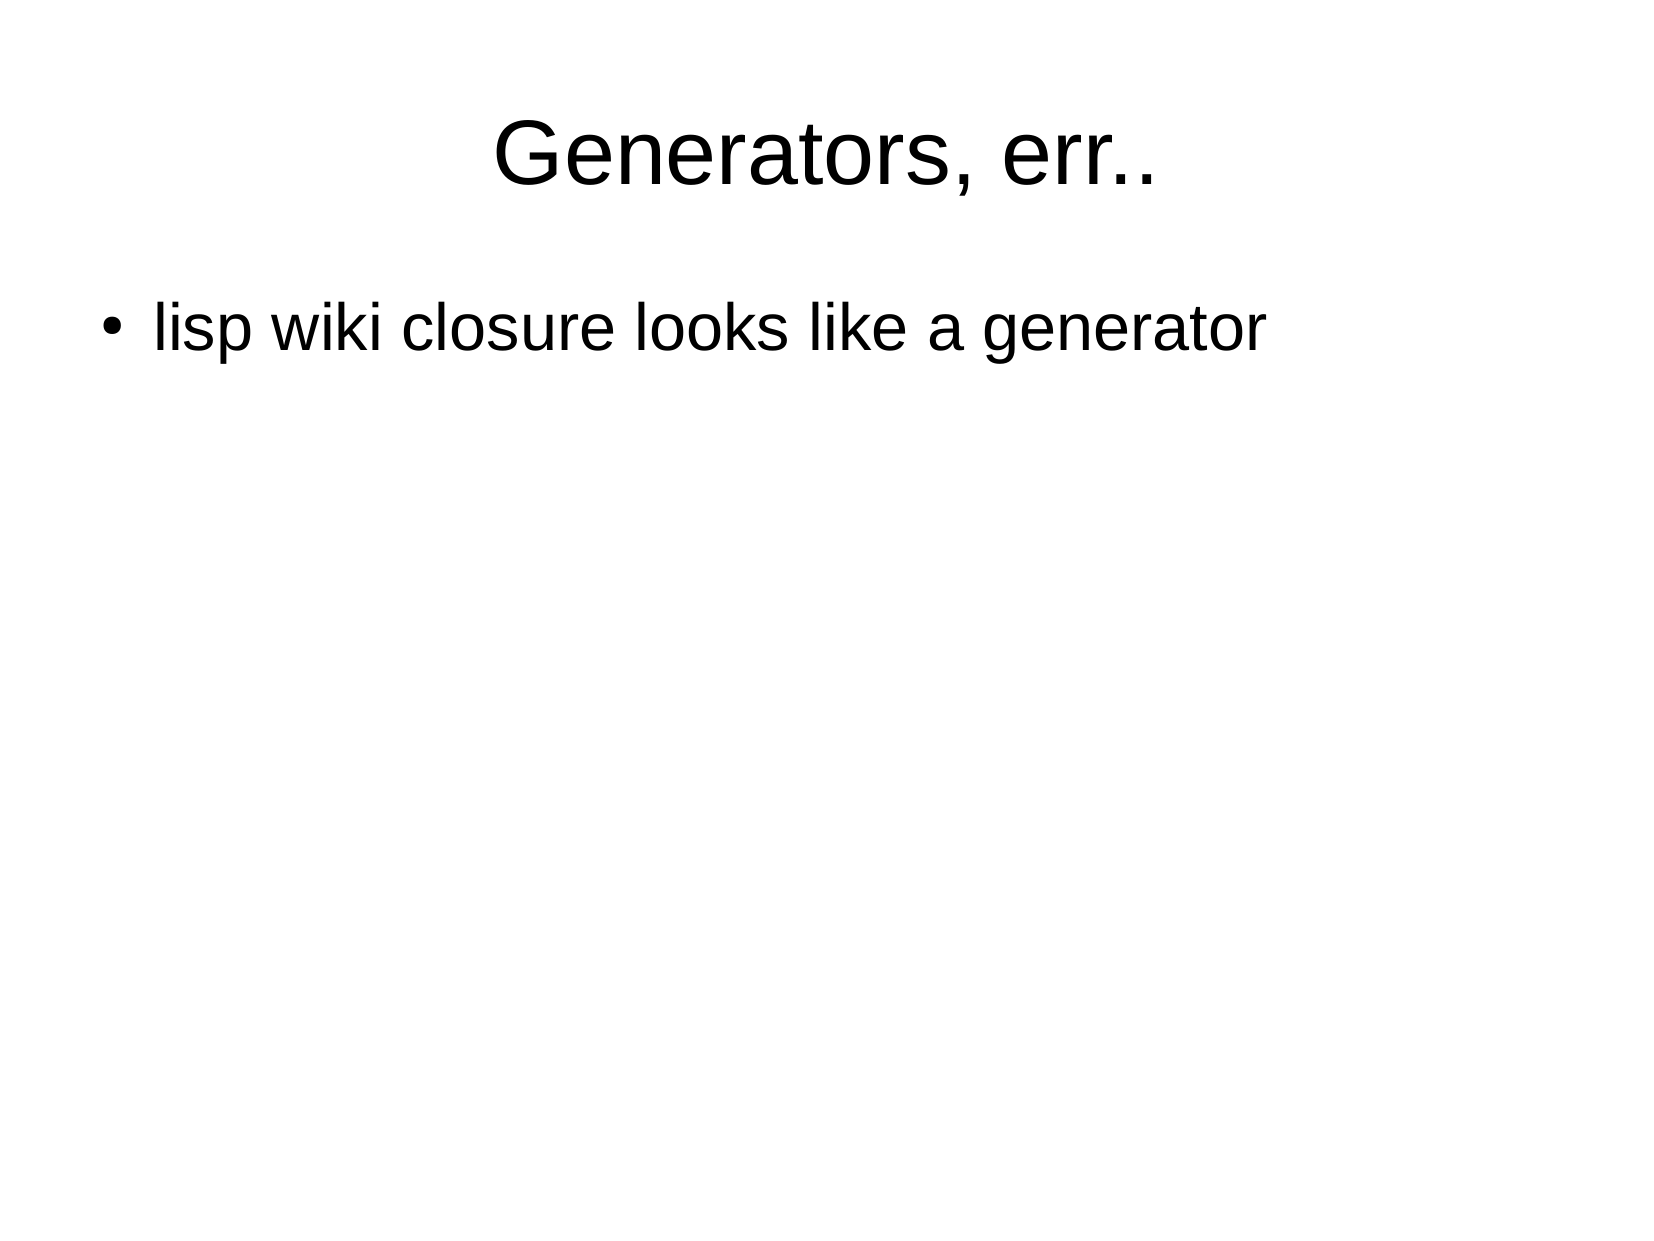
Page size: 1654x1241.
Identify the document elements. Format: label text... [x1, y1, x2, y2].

title Generators, err.. [82, 49, 1571, 257]
list lisp wiki closure looks like a generator [82, 290, 1571, 1010]
